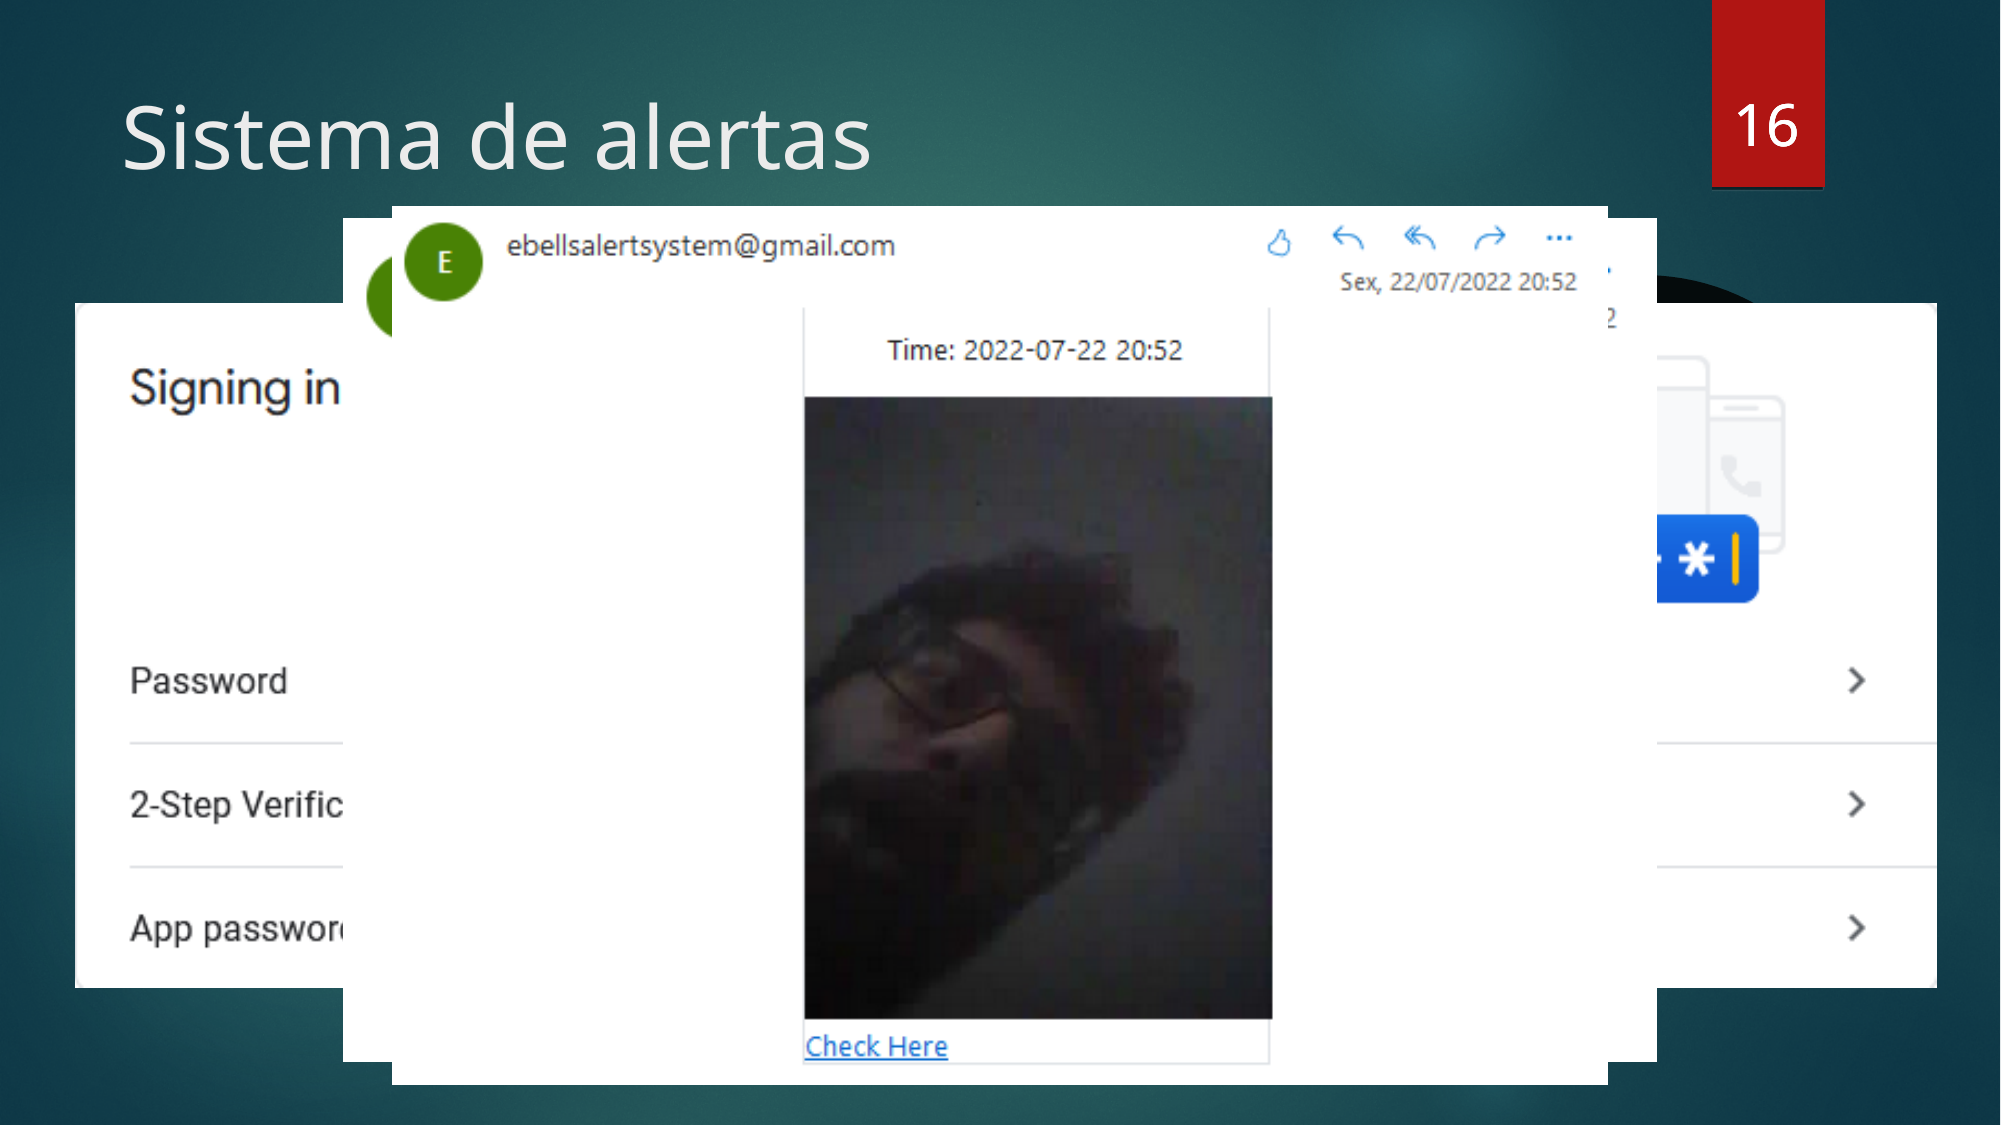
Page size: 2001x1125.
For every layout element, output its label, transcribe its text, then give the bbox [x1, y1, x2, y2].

picture [75, 206, 1937, 1085]
title Sistema de alertas [106, 74, 1649, 303]
text_box [1698, 48, 1836, 175]
